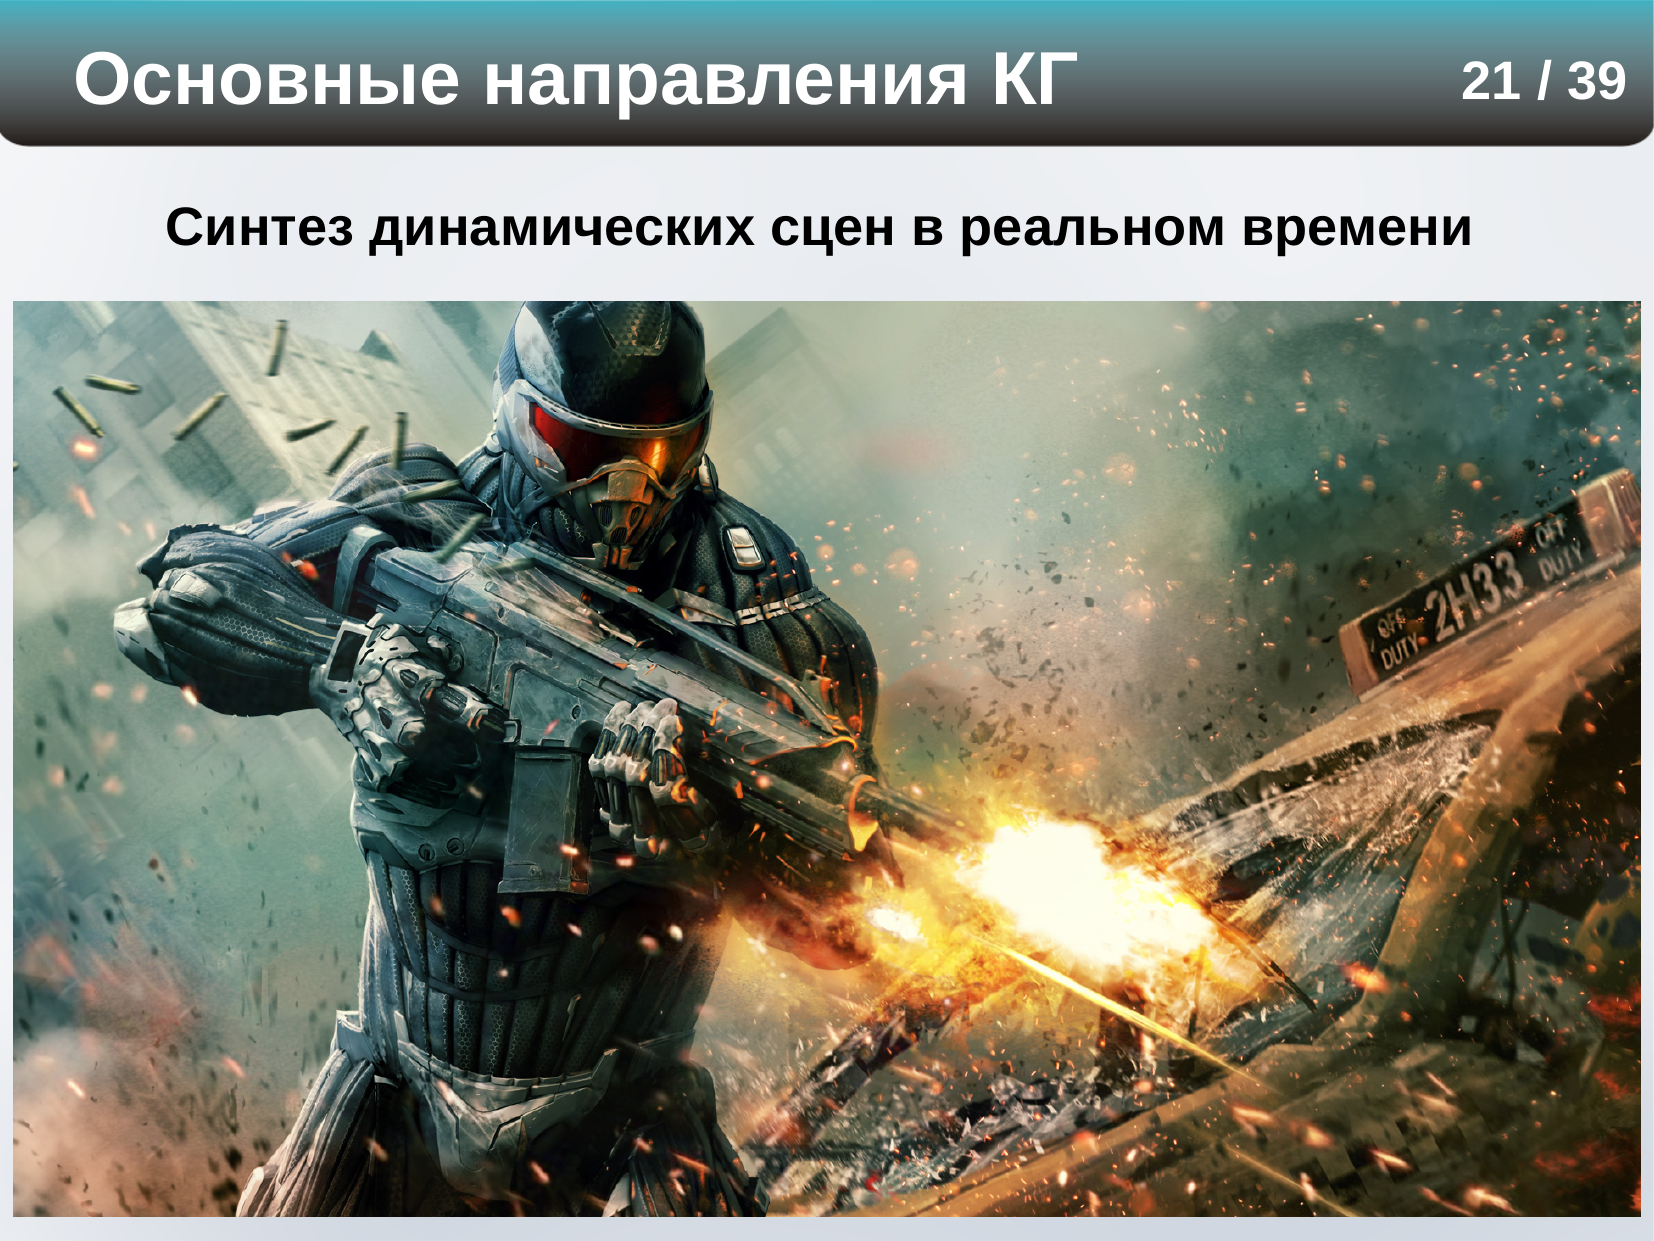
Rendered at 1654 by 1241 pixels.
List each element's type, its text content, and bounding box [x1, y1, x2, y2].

text_box <number> / 39 [1446, 42, 1654, 179]
text_box Основные направления КГ [59, 29, 1329, 129]
text_box Синтез динамических сцен в реальном времени [111, 189, 1530, 265]
picture [0, 0, 1654, 1241]
